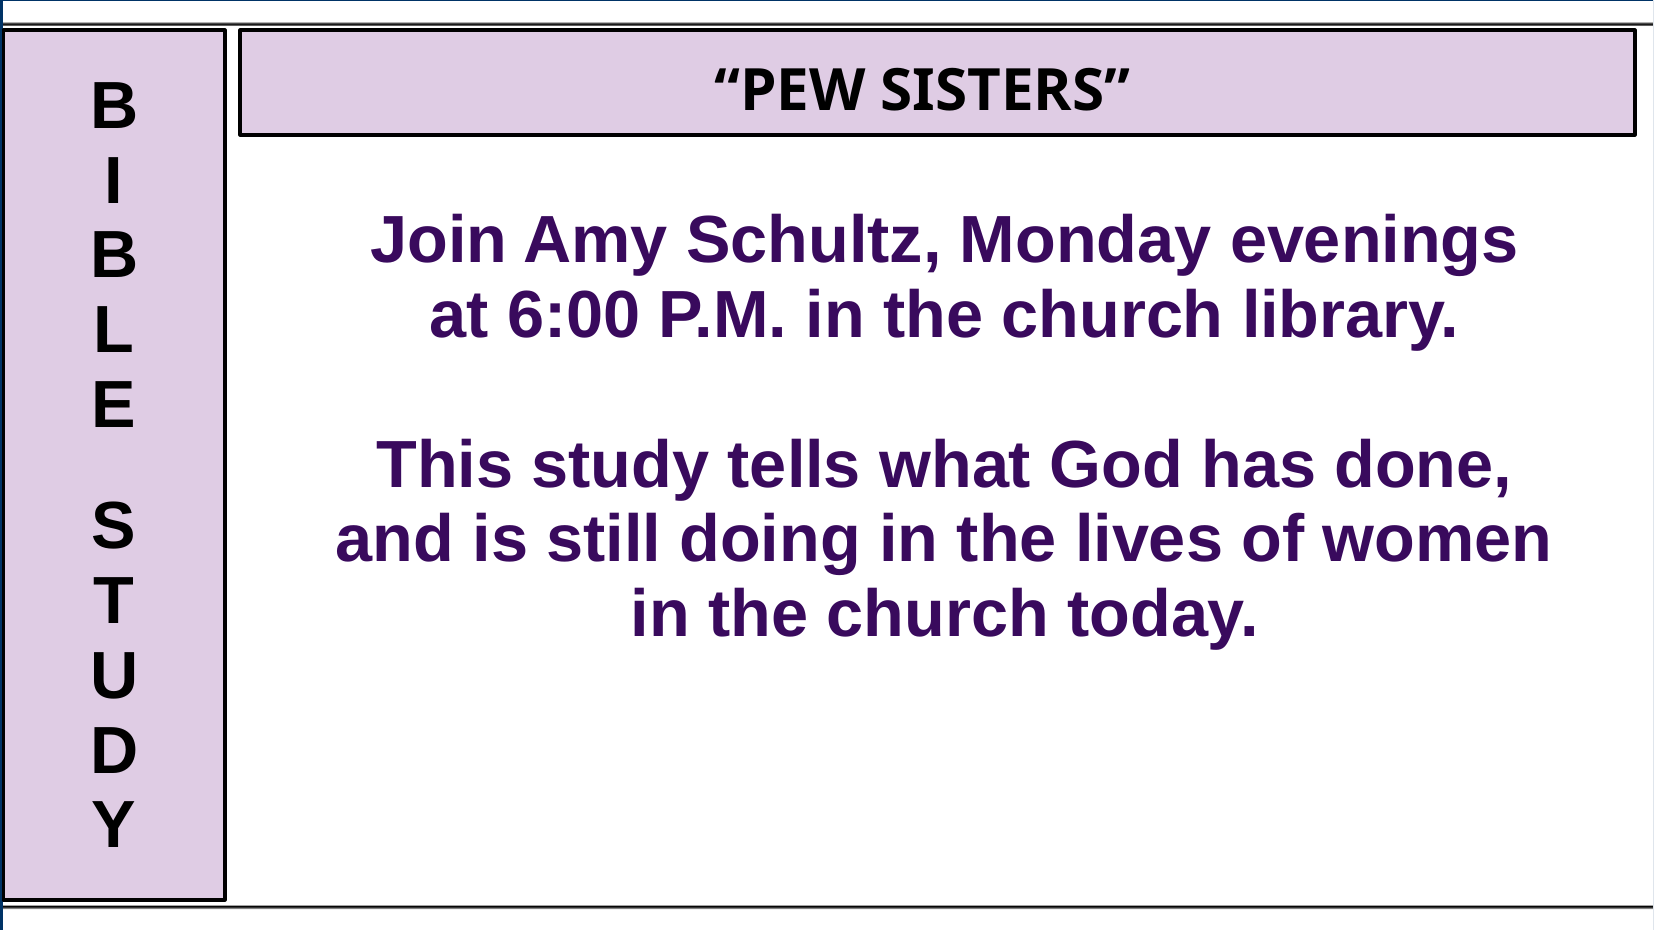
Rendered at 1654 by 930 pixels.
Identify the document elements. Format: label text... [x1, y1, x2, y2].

text_box [240, 29, 1636, 135]
text_box B I B L E S T U D Y [3, 29, 226, 901]
text_box Join Amy Schultz, Monday evenings at 6:00 P.M. in the church library. This study tells what God has done, and is still doing in the lives of women in the church today. [300, 194, 1591, 659]
picture [0, 0, 1654, 930]
text_box “PEW SISTERS” [255, 40, 1591, 134]
